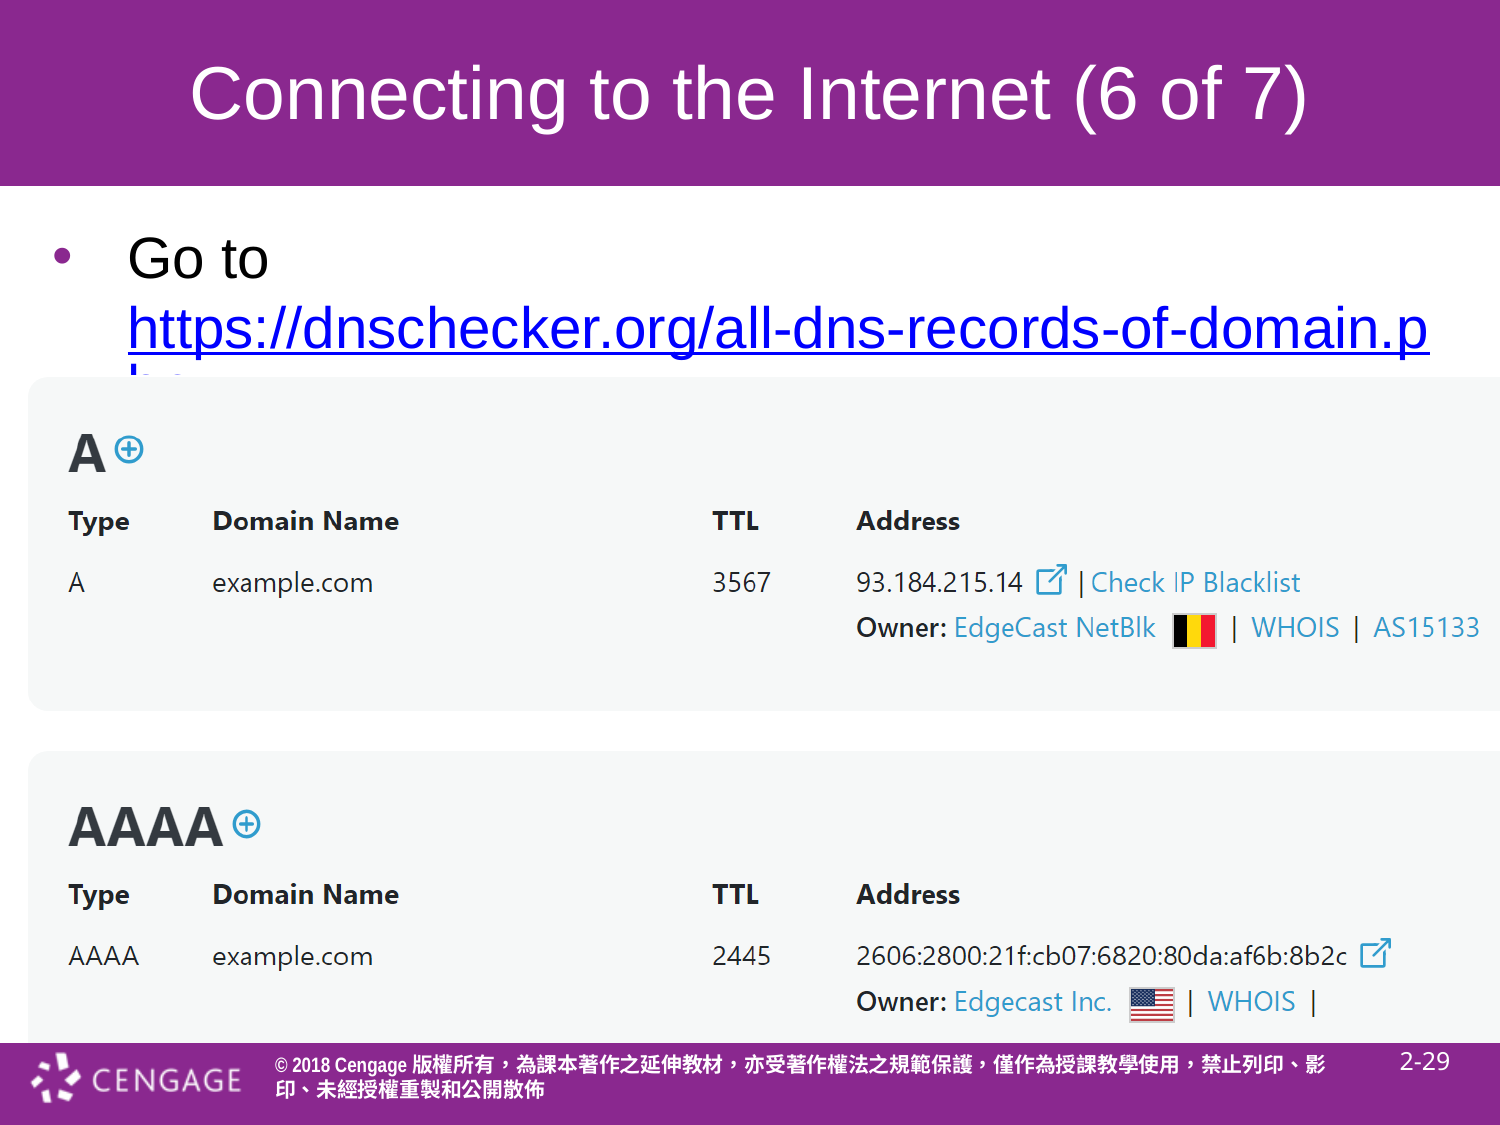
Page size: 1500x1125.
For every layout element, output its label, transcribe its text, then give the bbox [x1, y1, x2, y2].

list Go to https://dnschecker.org/all-dns-records-of-domain.php to find IP addresses of websites online. [37, 212, 1475, 375]
picture [0, 375, 1500, 1111]
title Connecting to the Internet (6 of 7) [7, 4, 1493, 175]
